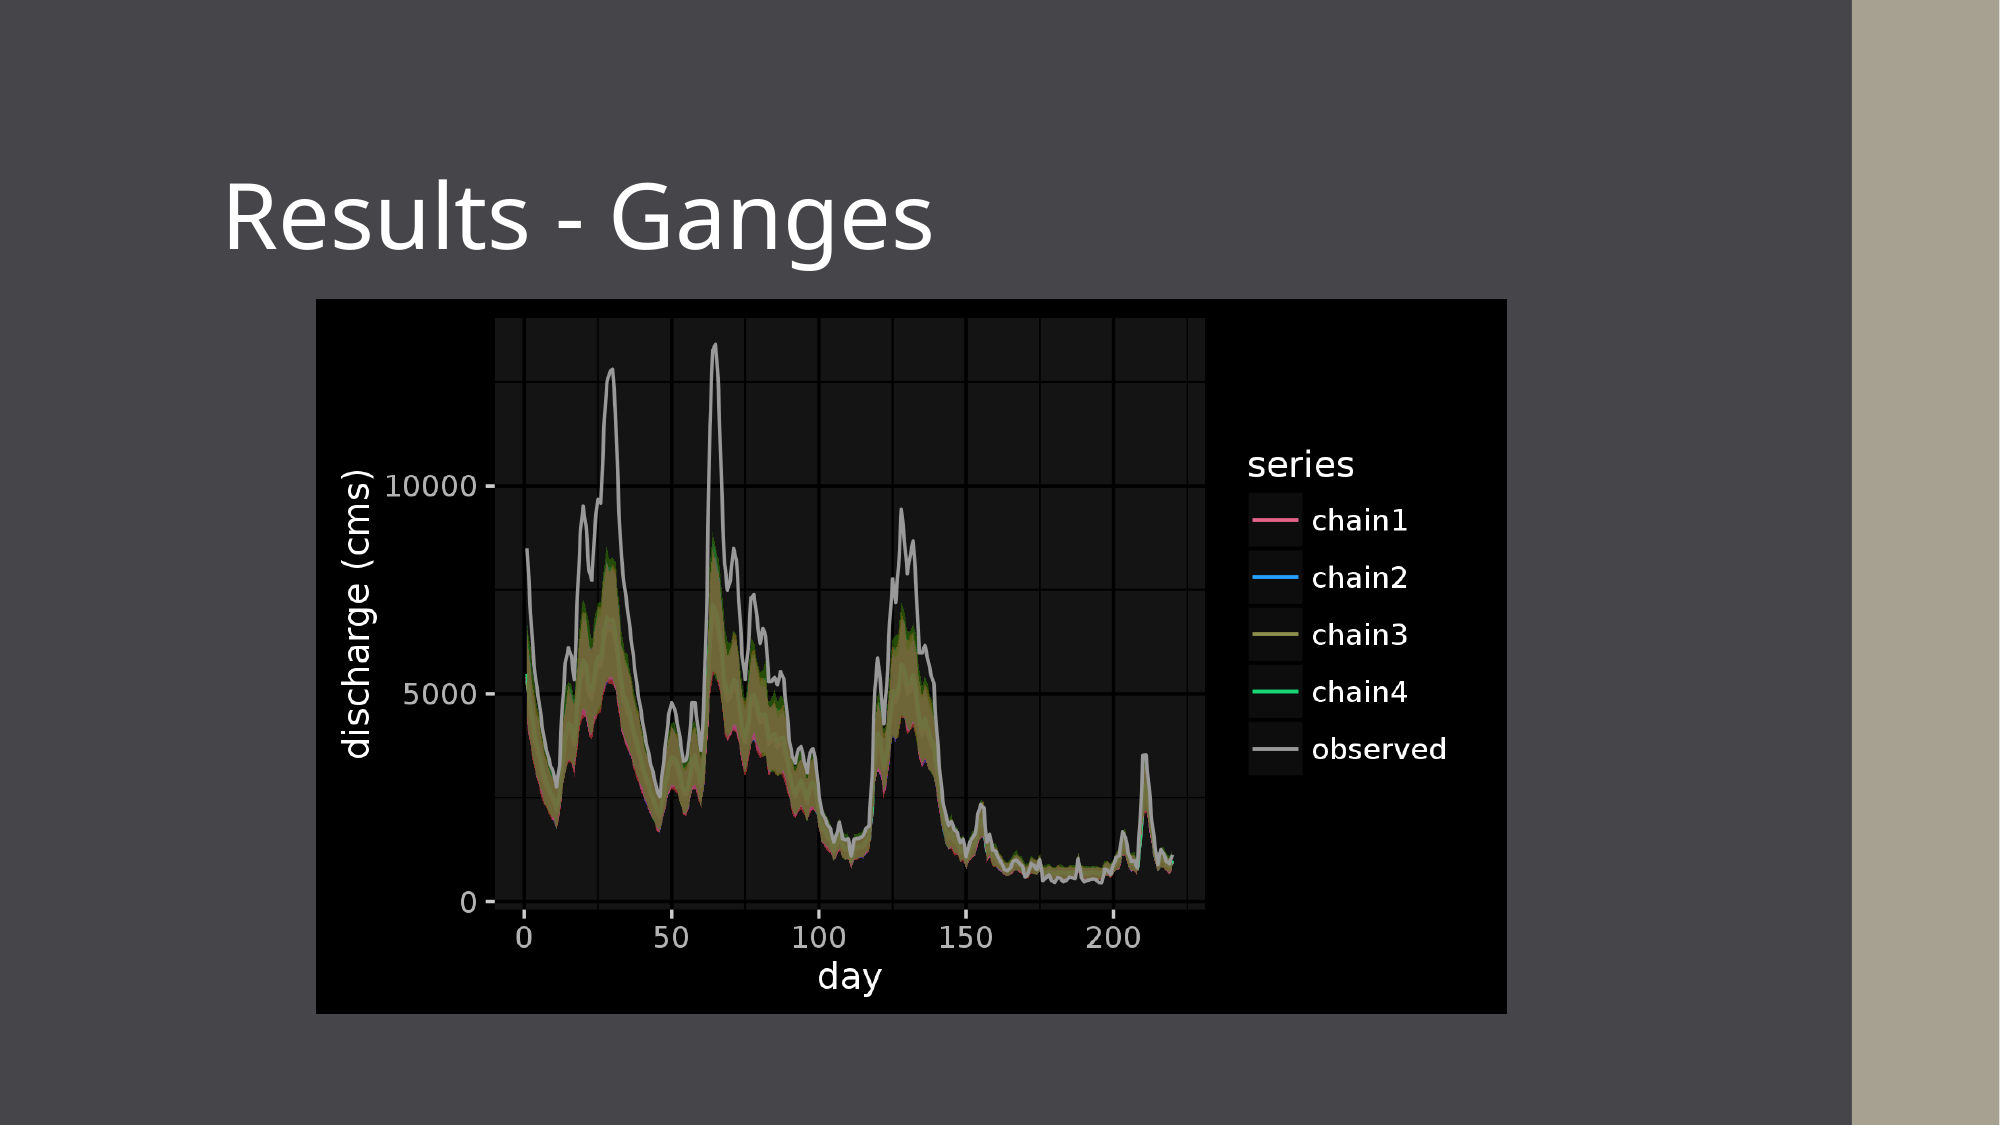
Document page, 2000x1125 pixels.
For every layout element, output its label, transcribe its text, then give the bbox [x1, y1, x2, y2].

title Results - Ganges [206, 60, 1797, 278]
picture [316, 299, 1507, 1014]
